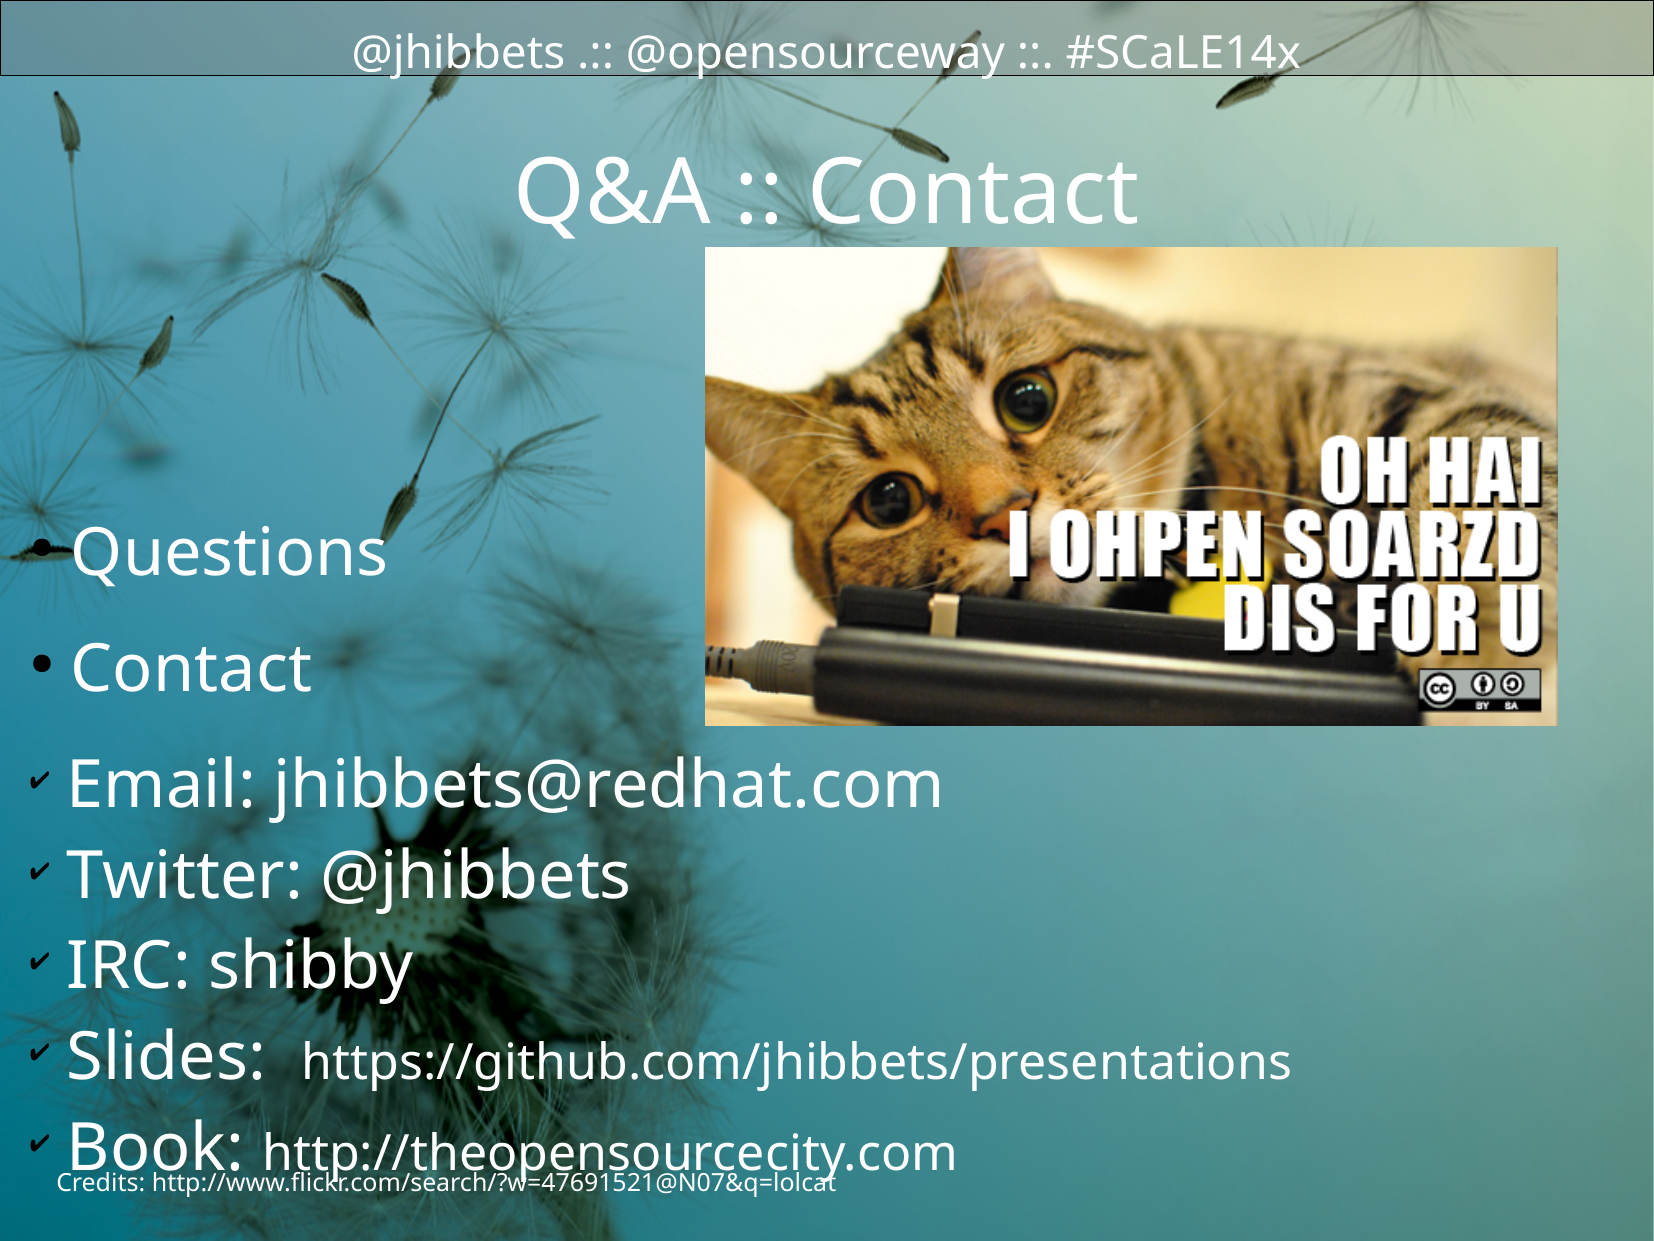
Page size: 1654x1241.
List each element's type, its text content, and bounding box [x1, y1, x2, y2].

text_box Credits: http://www.flickr.com/search/?w=47691521@N07&q=lolcat [41, 1157, 867, 1197]
title Q&A :: Contact [82, 84, 1571, 292]
subtitle Questions Contact Email: jhibbets@redhat.com Twitter: @jhibbets IRC: shibby Slides: https://github.com/jhibbets/presentations Book: http://theopensourcecity.com [30, 562, 1636, 1132]
picture [0, 76, 1654, 1241]
